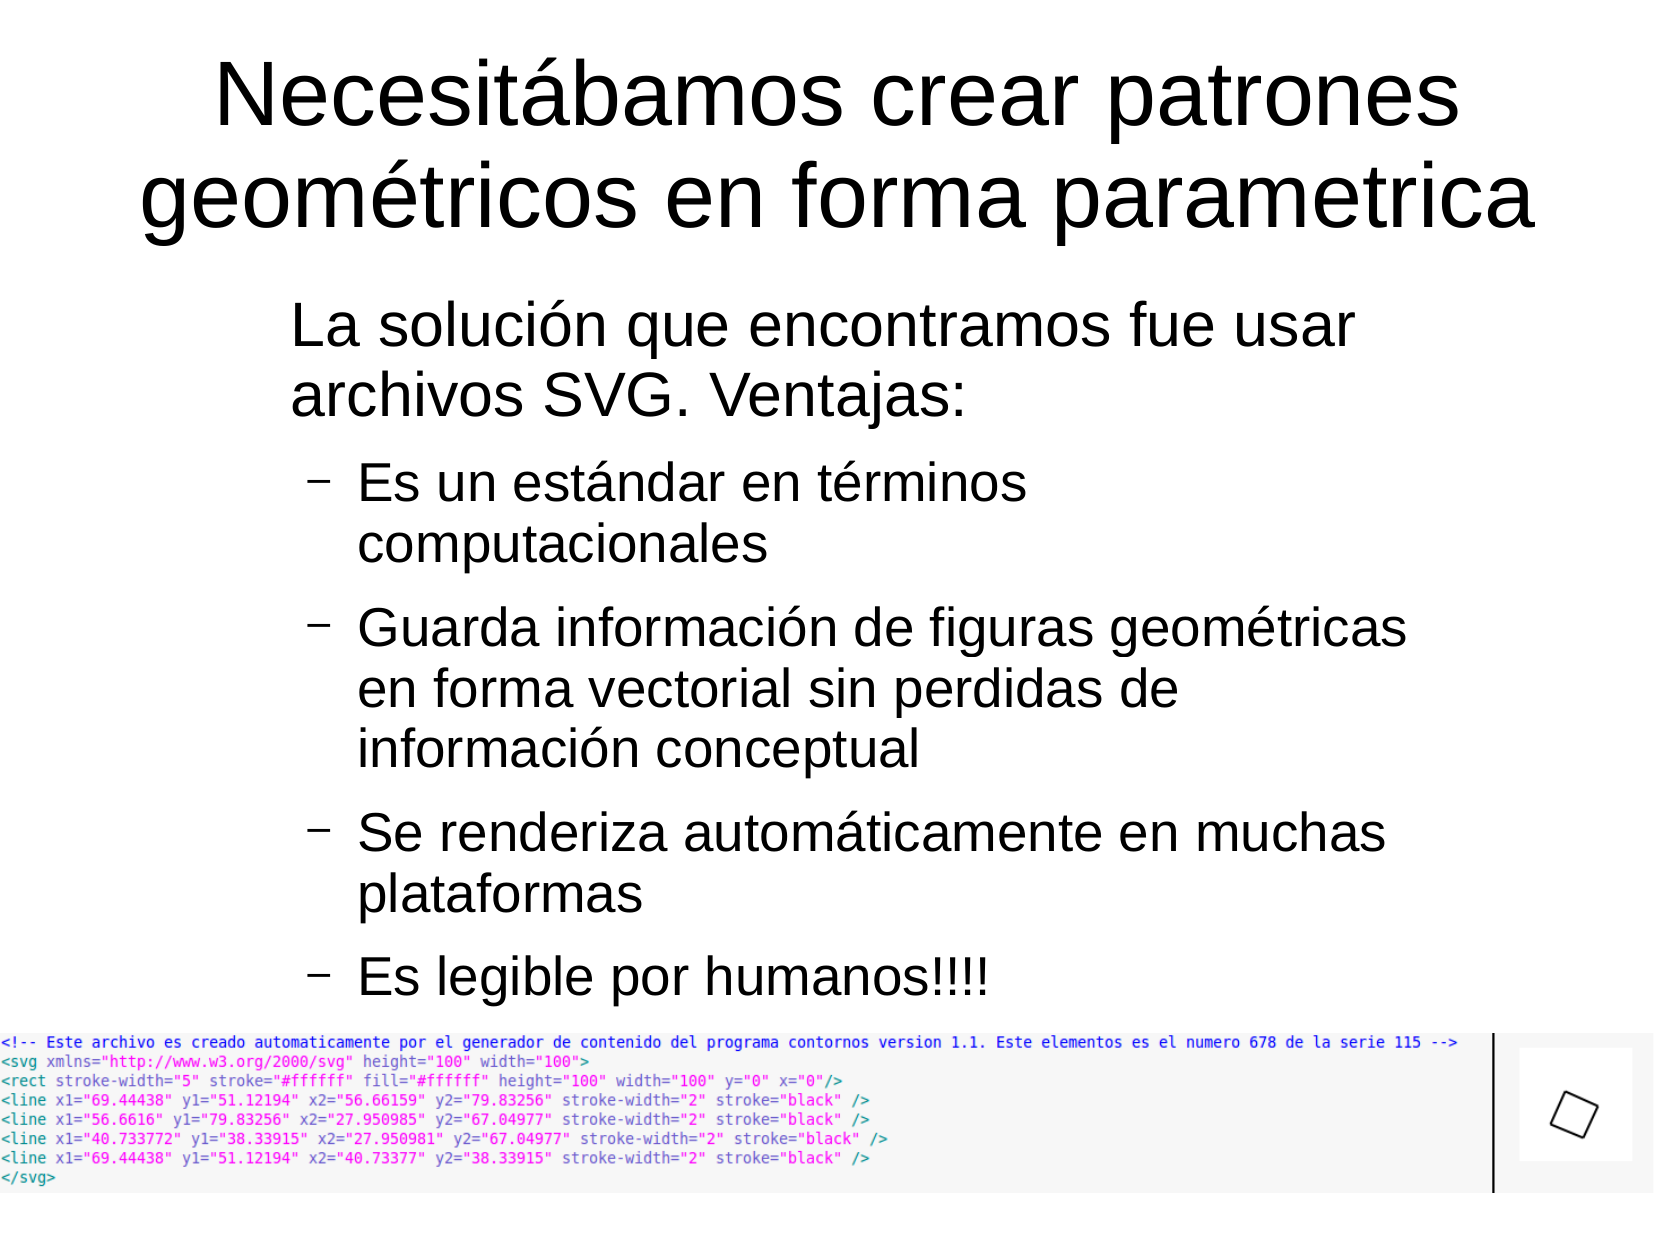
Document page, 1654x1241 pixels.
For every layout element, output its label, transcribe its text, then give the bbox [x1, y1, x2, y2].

title Necesitábamos crear patrones geométricos en forma parametrica [94, 40, 1583, 249]
list La solución que encontramos fue usar archivos SVG. Ventajas: Es un estándar en términos computacionales Guarda información de figuras geométricas en forma vectorial sin perdidas de información conceptual Se renderiza automáticamente en muchas plataformas Es legible por humanos!!!! [224, 290, 1430, 1010]
picture [0, 1033, 1654, 1193]
